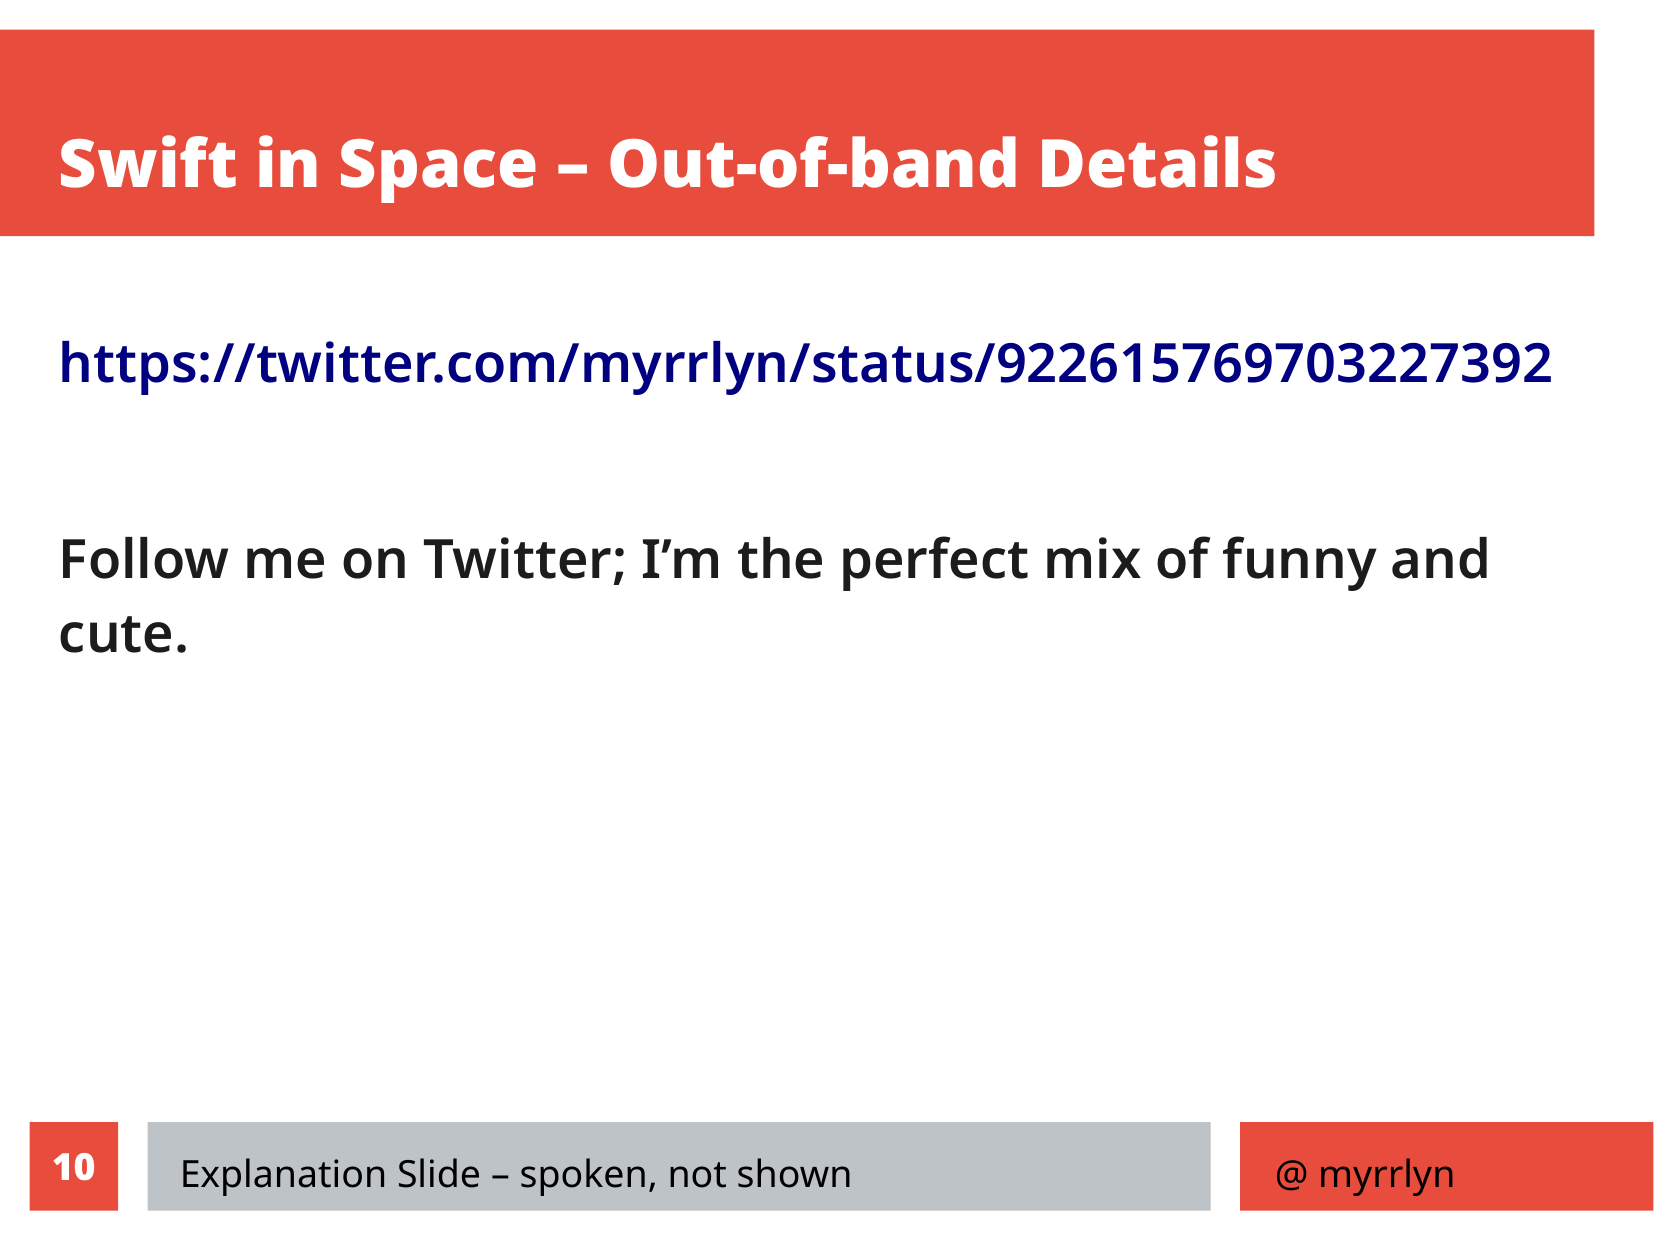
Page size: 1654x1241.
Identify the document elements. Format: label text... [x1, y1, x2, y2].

text_box @ myrrlyn [1260, 1140, 1636, 1202]
list https://twitter.com/myrrlyn/status/922615769703227392 Follow me on Twitter; I’m the perfect mix of funny and cute. [59, 324, 1565, 1093]
text_box Explanation Slide – spoken, not shown [165, 1140, 1186, 1203]
title Swift in Space – Out-of-band Details [59, 59, 1595, 207]
